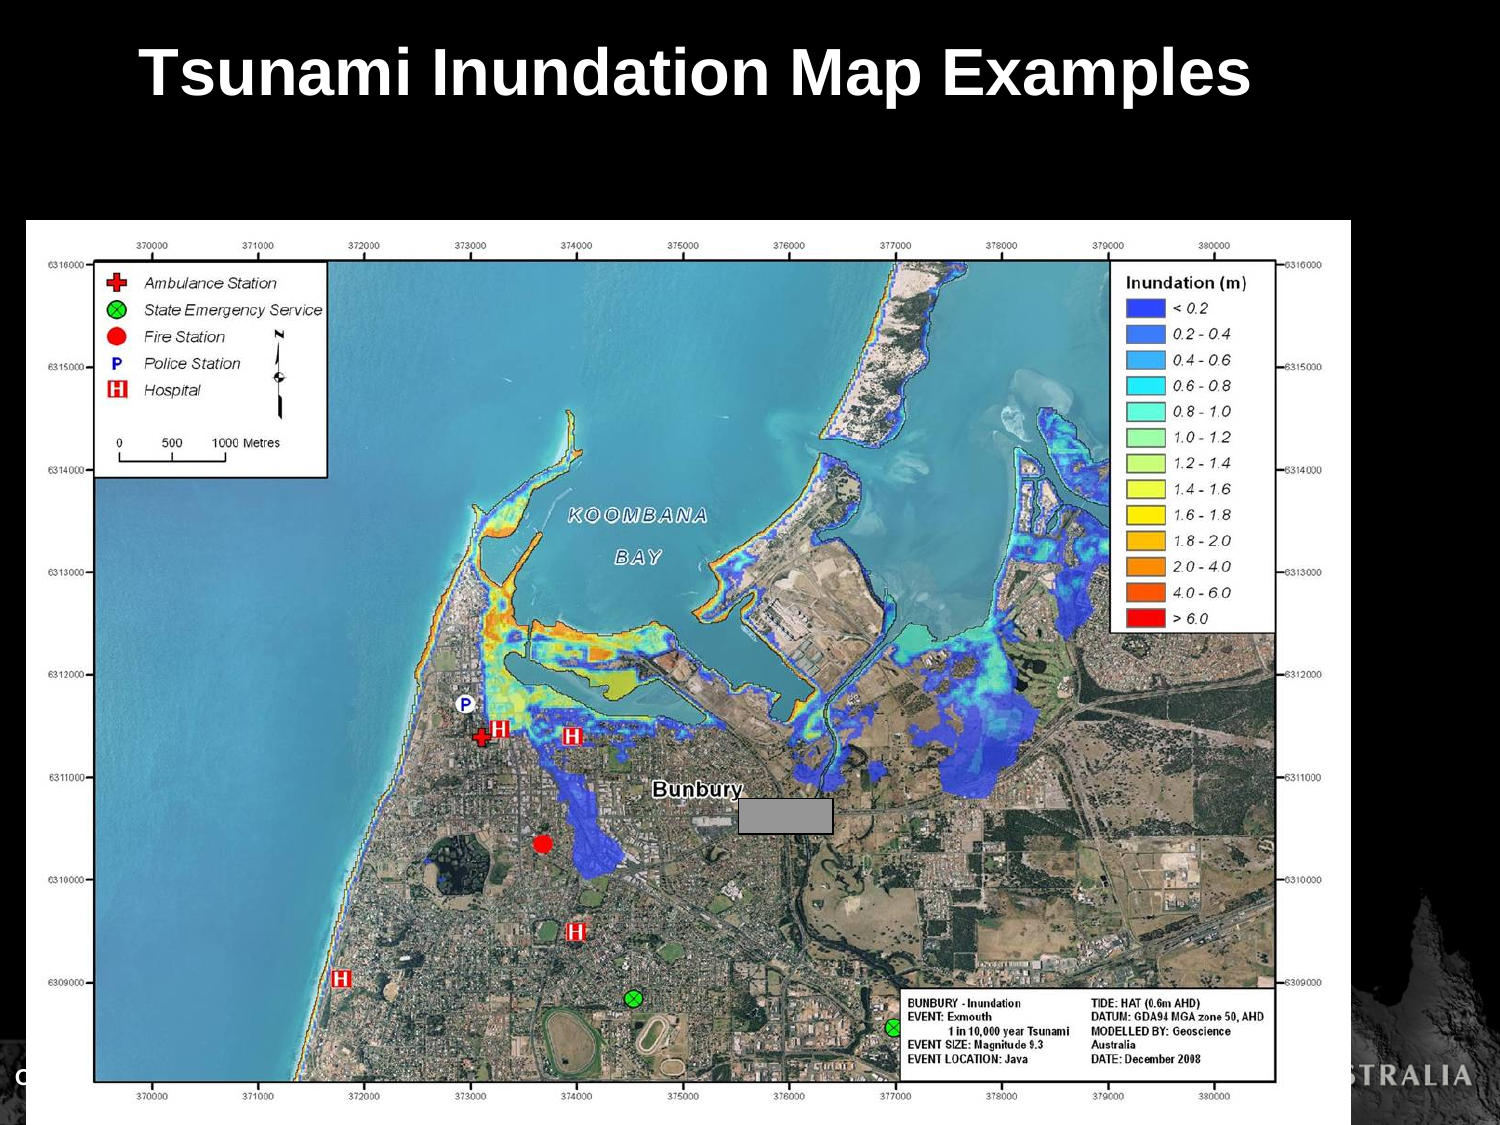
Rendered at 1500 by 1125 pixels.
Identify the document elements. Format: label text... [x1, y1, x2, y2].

picture [0, 0, 1500, 1125]
text_box [738, 798, 833, 835]
title Tsunami Inundation Map Examples [123, 0, 1399, 138]
